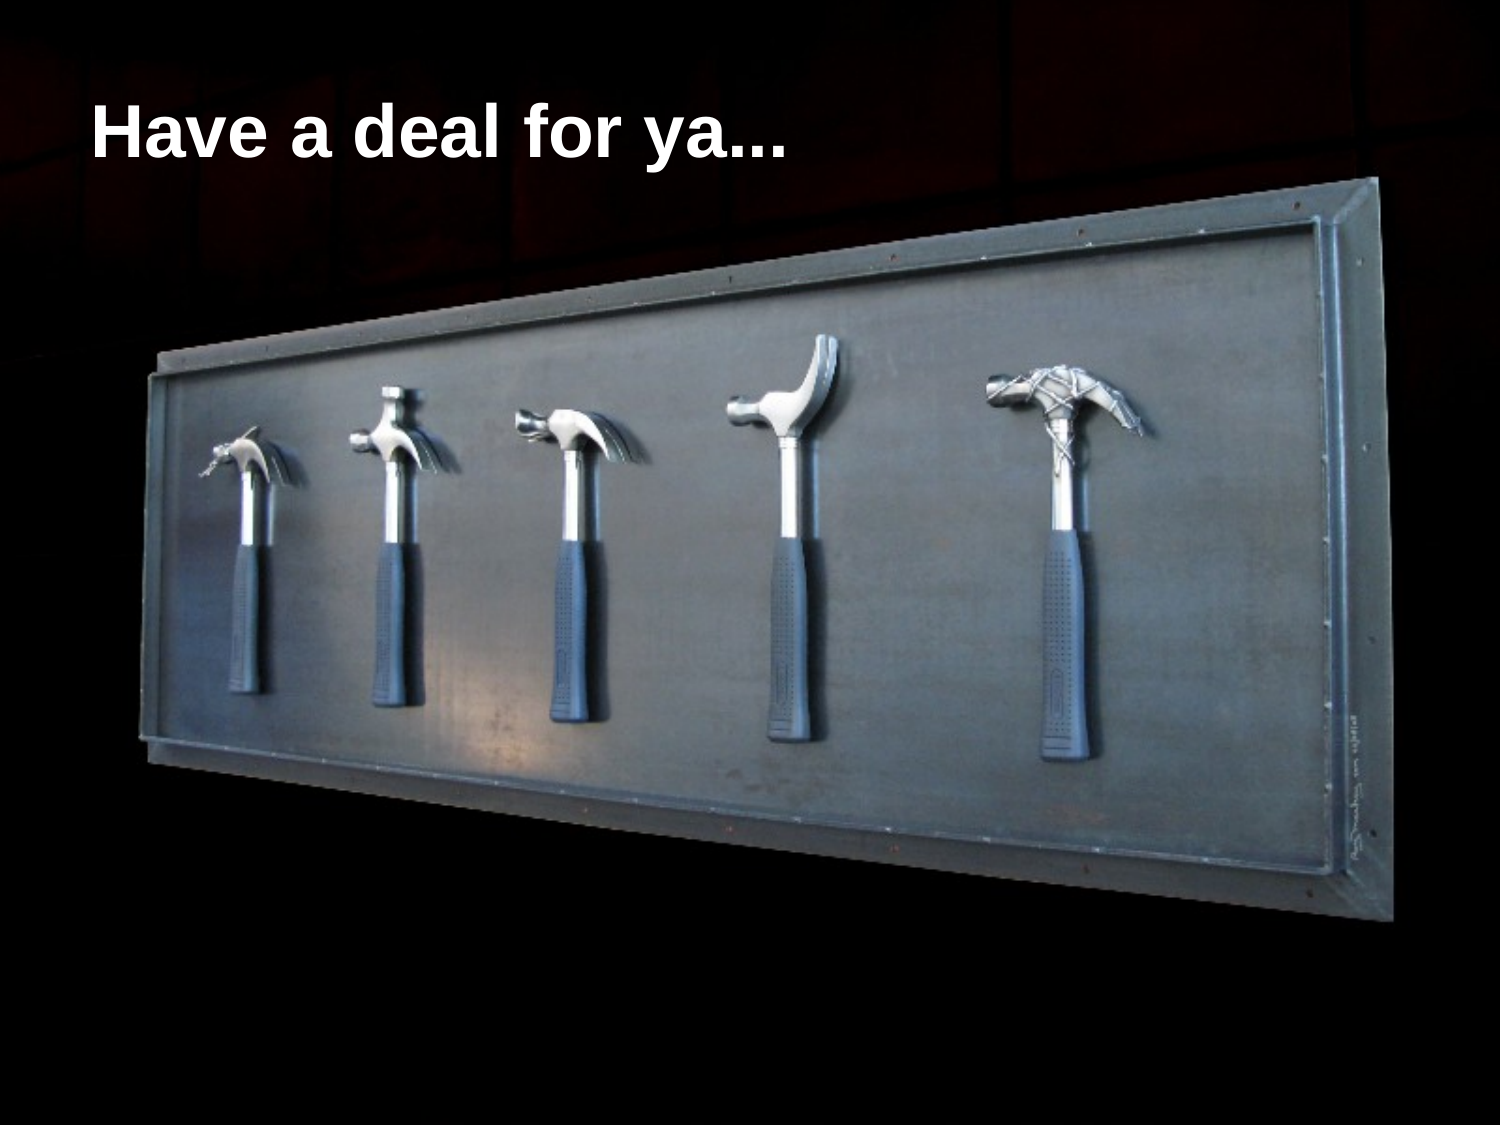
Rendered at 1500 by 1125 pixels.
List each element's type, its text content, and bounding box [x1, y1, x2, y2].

text_box Have a deal for ya... [75, 75, 1051, 180]
picture [0, 0, 1500, 1125]
